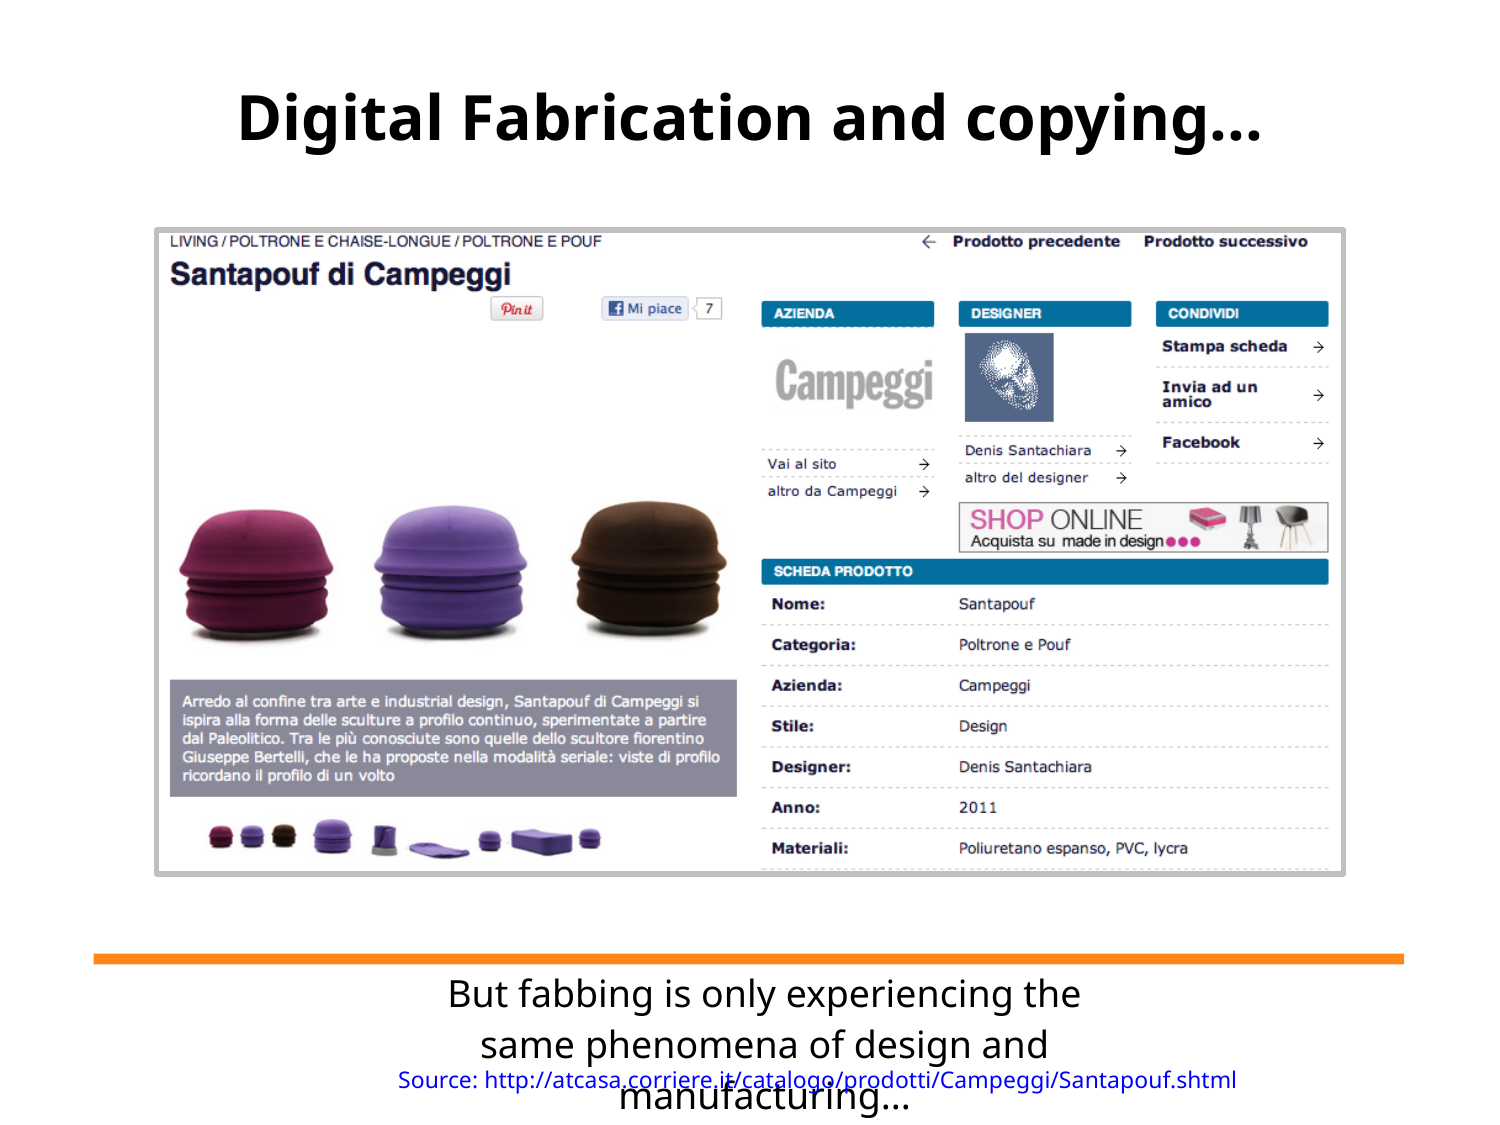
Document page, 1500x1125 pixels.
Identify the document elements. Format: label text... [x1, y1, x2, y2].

text_box Source: http://atcasa.corriere.it/catalogo/prodotti/Campeggi/Santapouf.shtml [383, 1056, 1117, 1098]
text_box But fabbing is only experiencing the same phenomena of design and manufacturing... [382, 960, 1148, 1064]
picture [0, 0, 1500, 1125]
title Digital Fabrication and copying... [75, 44, 1426, 188]
